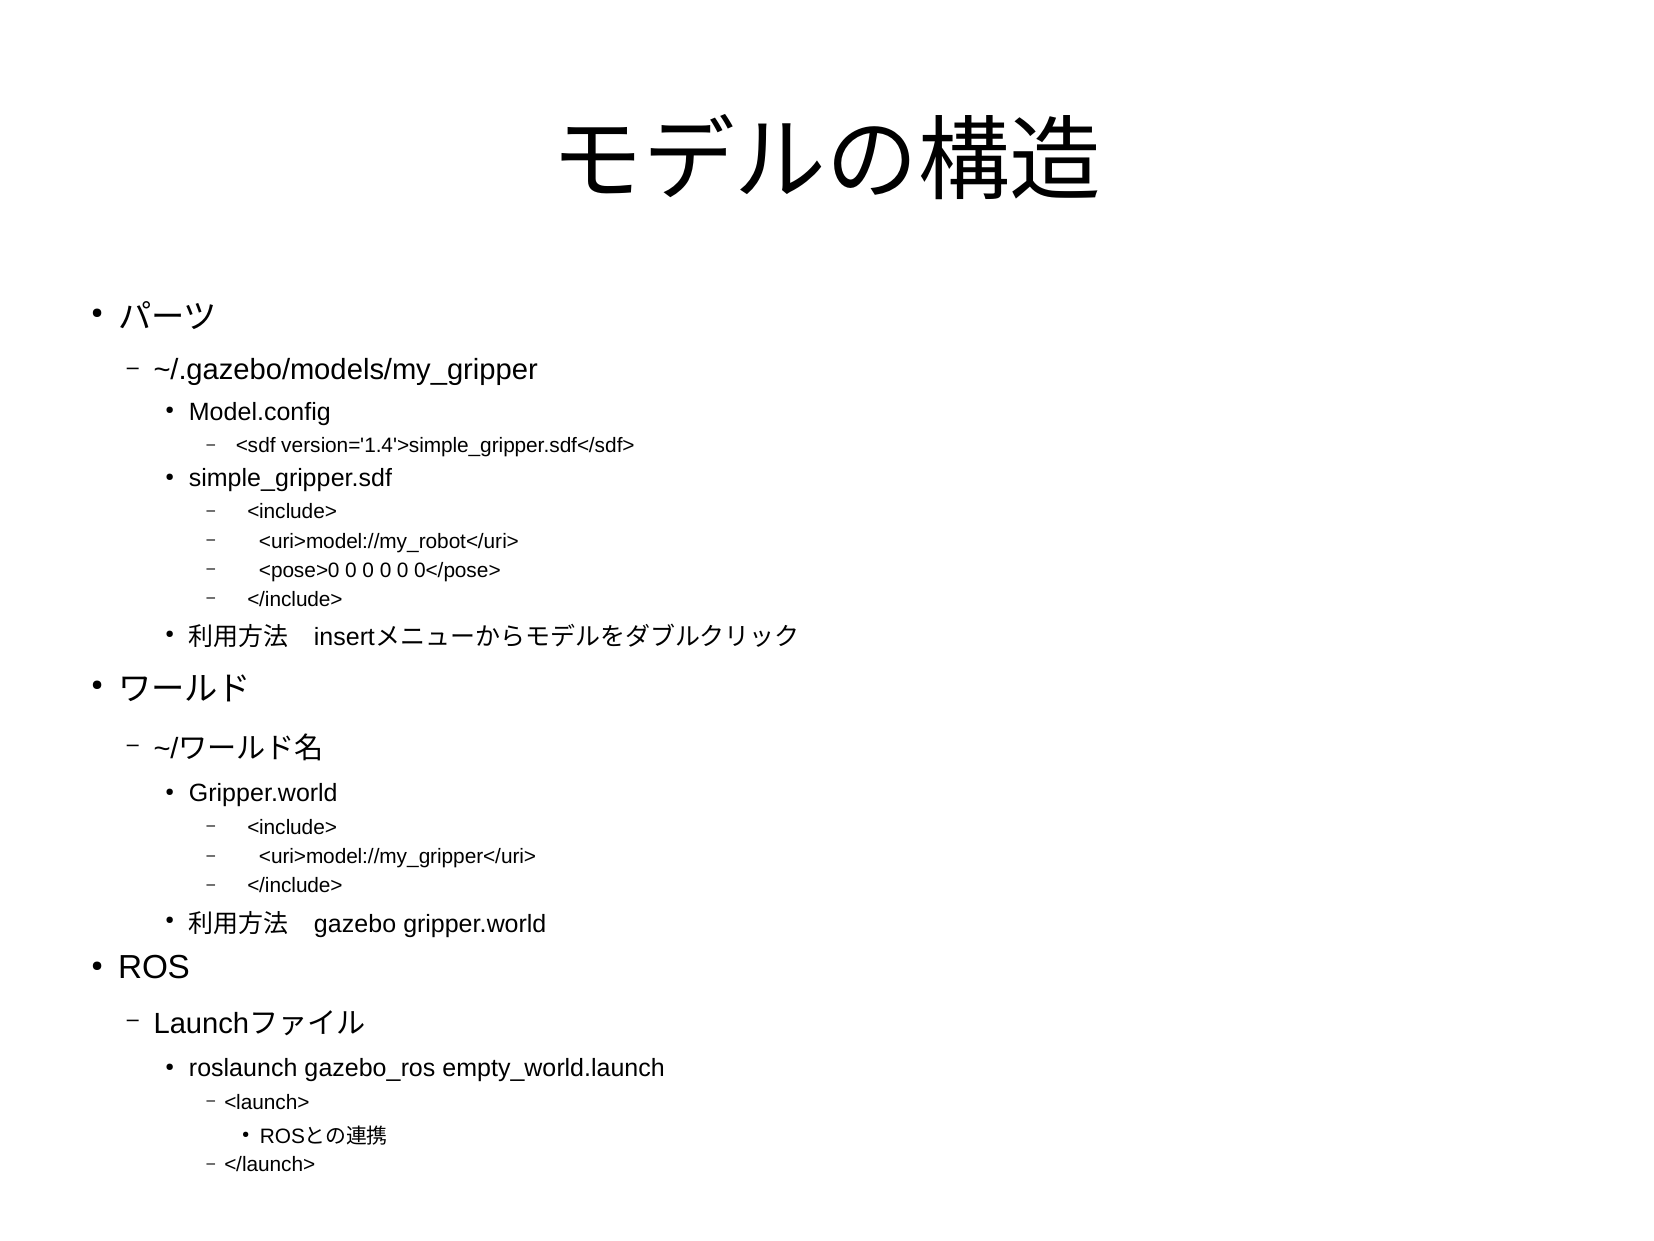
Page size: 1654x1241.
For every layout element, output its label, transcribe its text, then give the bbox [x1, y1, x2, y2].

title モデルの構造 [82, 49, 1571, 257]
list パーツ ~/.gazebo/models/my_gripper Model.config <sdf version='1.4'>simple_gripper.sdf</sdf> simple_gripper.sdf <include> <uri>model://my_robot</uri> <pose>0 0 0 0 0 0</pose> </include> 利用方法 insertメニューからモデルをダブルクリック ワールド ~/ワールド名 Gripper.world <include> <uri>model://my_gripper</uri> </include> 利用方法 gazebo gripper.world ROS Launchファイル roslaunch gazebo_ros empty_world.launch <launch> ROSとの連携 </launch> [82, 290, 1571, 1193]
